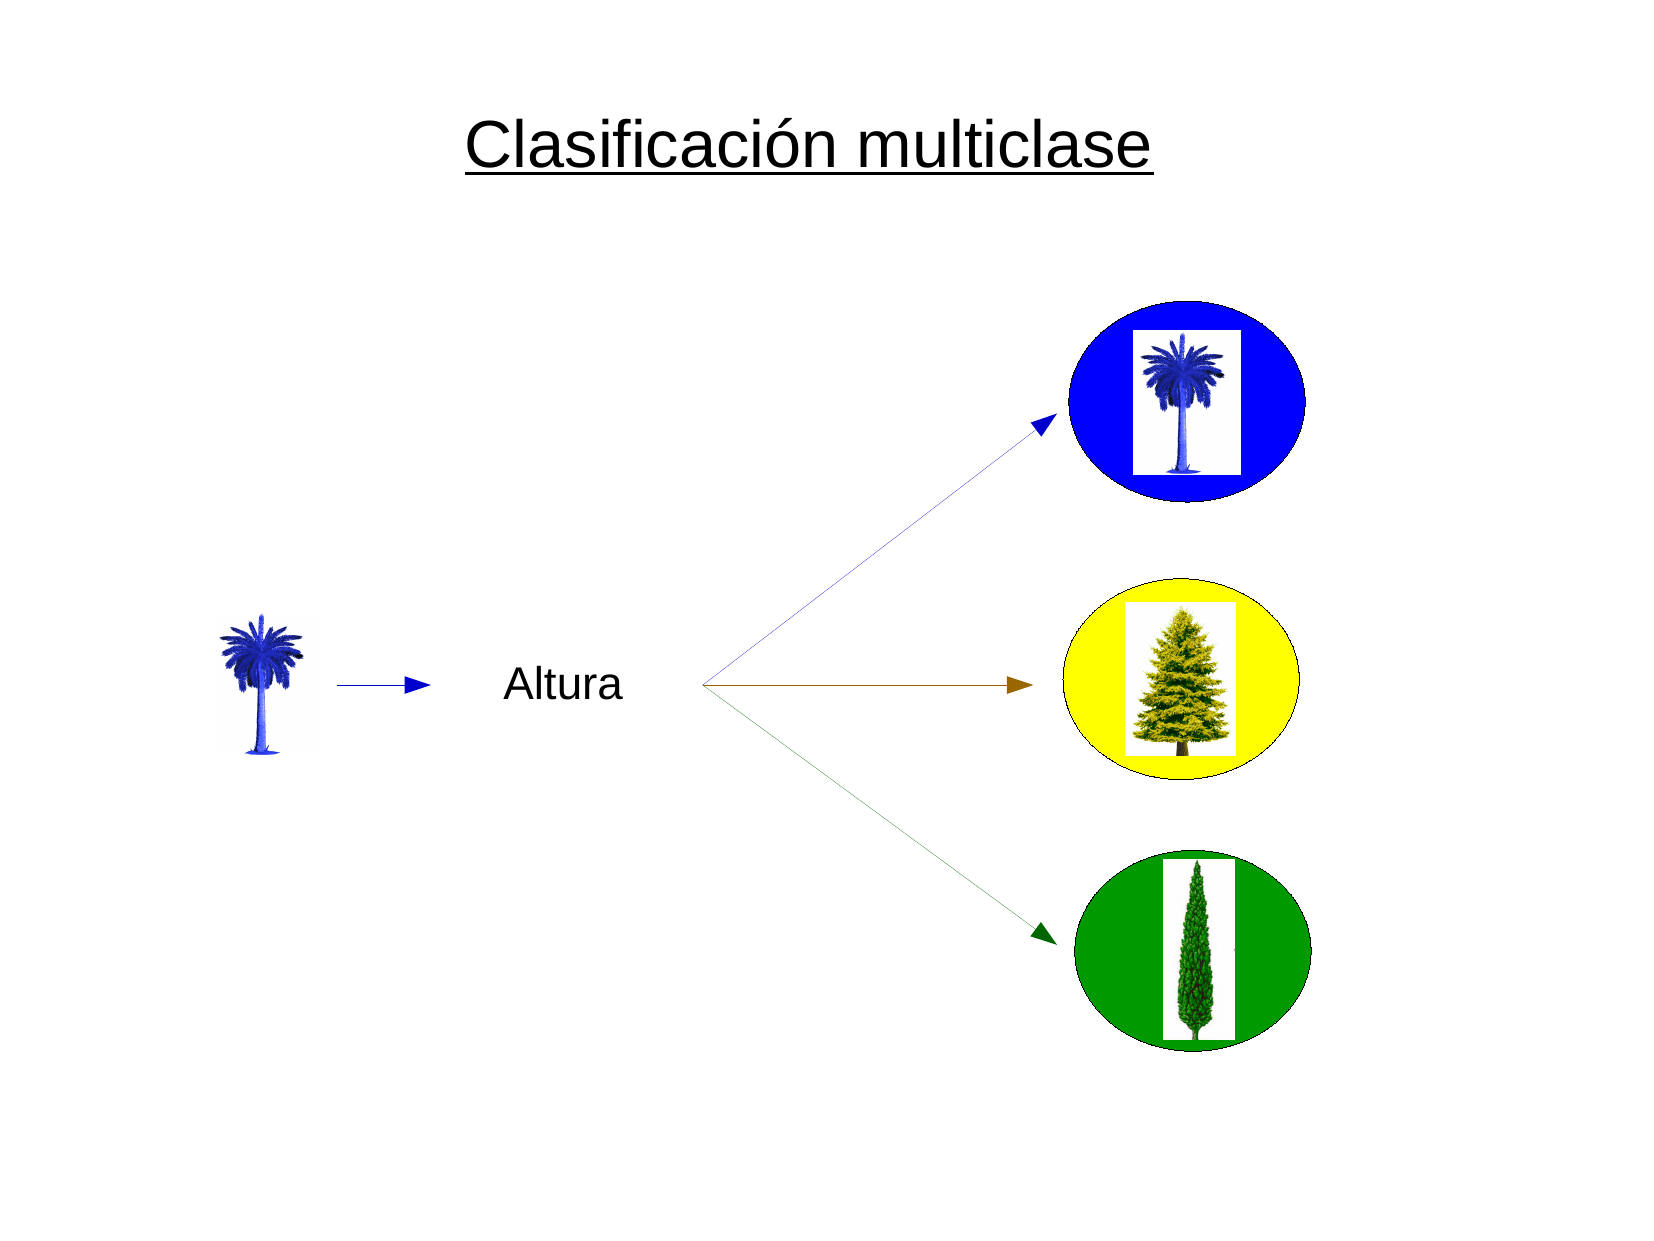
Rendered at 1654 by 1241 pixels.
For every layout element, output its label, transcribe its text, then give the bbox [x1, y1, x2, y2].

text_box [1068, 301, 1306, 503]
picture [212, 611, 320, 756]
picture [1163, 859, 1235, 1040]
text_box [1074, 850, 1312, 1052]
title Clasificación multiclase [377, 53, 1241, 237]
picture [1125, 602, 1236, 756]
picture [1133, 330, 1241, 475]
text_box Altura [431, 608, 638, 768]
text_box [1062, 578, 1300, 780]
